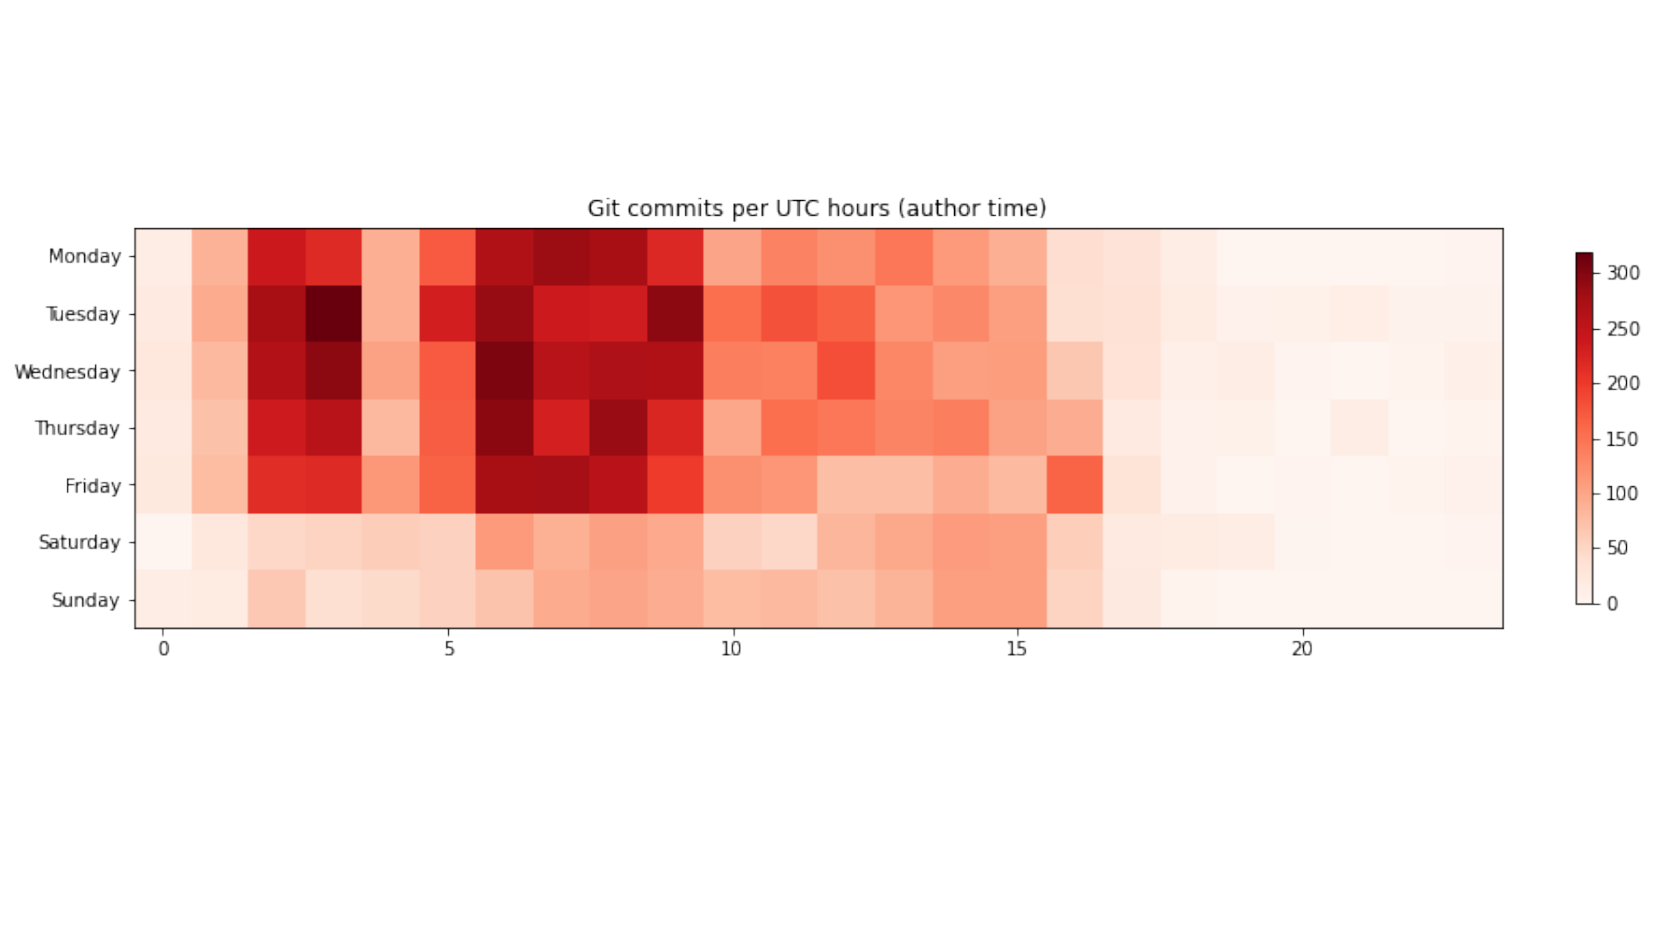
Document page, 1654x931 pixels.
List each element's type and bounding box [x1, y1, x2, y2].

picture [0, 185, 1654, 674]
